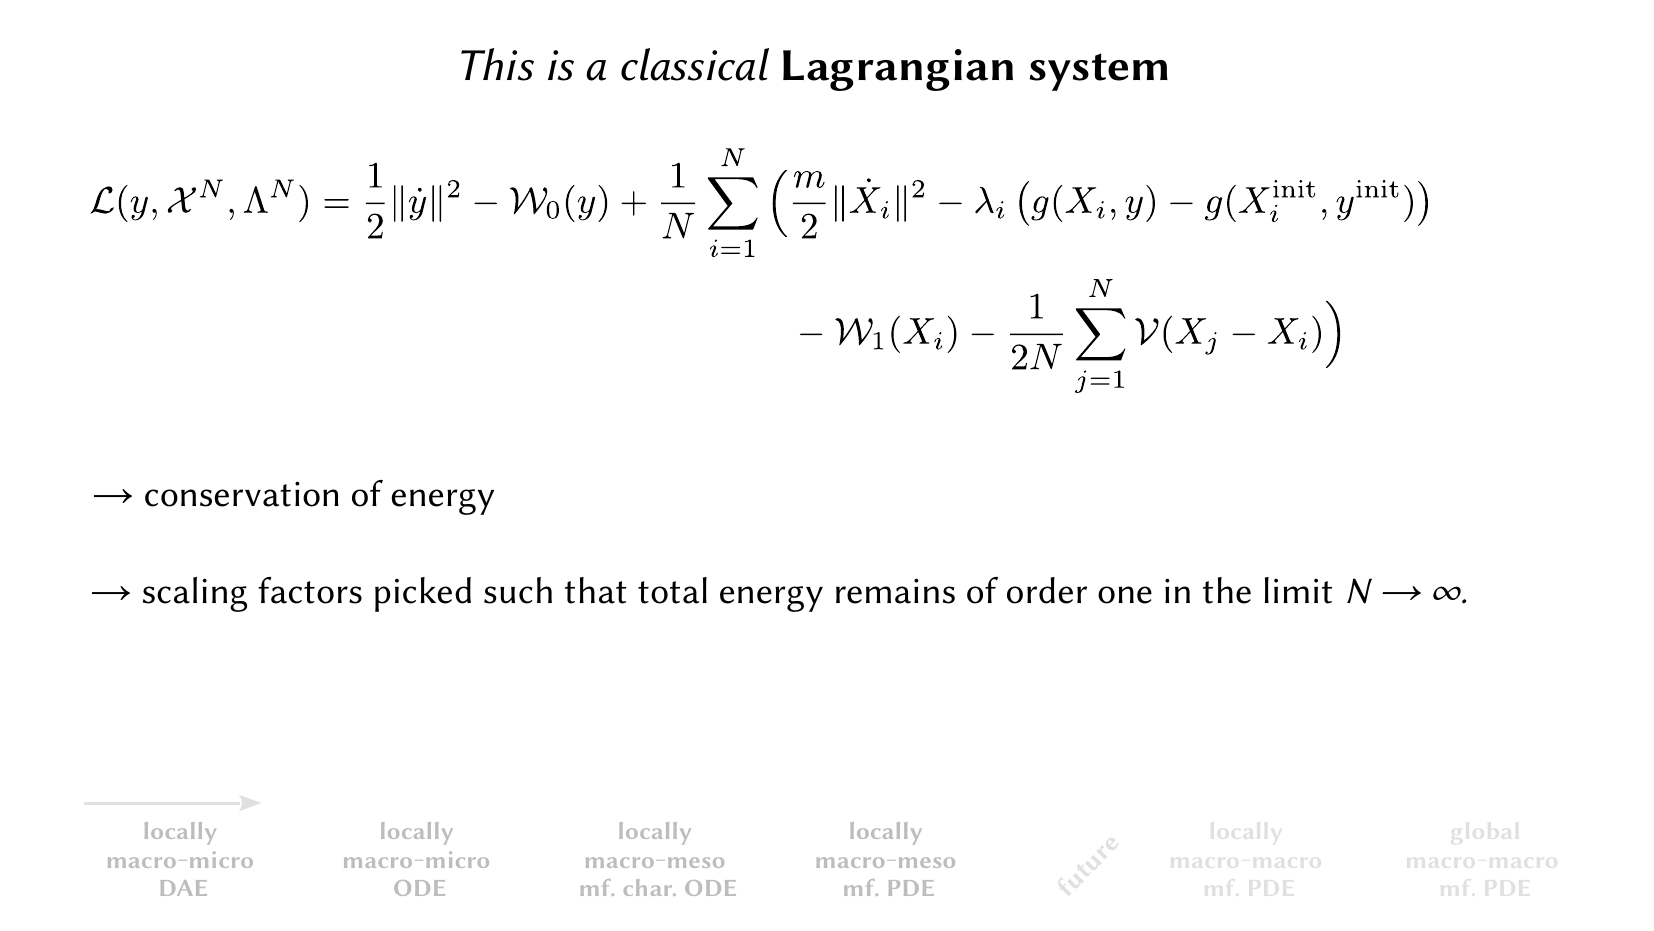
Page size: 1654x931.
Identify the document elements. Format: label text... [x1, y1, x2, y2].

text_box [873, 332, 884, 350]
text_box This is a classical Lagrangian system [441, 31, 1188, 99]
text_box [772, 169, 787, 237]
text_box [835, 318, 873, 346]
text_box [934, 337, 943, 350]
text_box [1356, 185, 1363, 198]
text_box [1012, 344, 1028, 370]
text_box [849, 187, 881, 213]
text_box [947, 315, 957, 353]
text_box [1389, 181, 1399, 198]
text_box [662, 212, 695, 239]
text_box [1096, 206, 1105, 219]
text_box [903, 318, 934, 344]
text_box [996, 206, 1005, 219]
text_box locally macro‒micro DAE [91, 809, 279, 916]
text_box [1135, 318, 1159, 346]
text_box [229, 208, 234, 220]
text_box [270, 179, 294, 198]
text_box [709, 245, 718, 258]
text_box [975, 186, 994, 214]
text_box [199, 179, 223, 198]
text_box [801, 213, 817, 239]
text_box [367, 213, 383, 239]
text_box → conservation of energy [77, 465, 923, 524]
text_box [745, 239, 755, 257]
text_box [546, 200, 559, 219]
text_box [1238, 187, 1270, 213]
text_box [369, 162, 382, 188]
text_box [509, 187, 548, 215]
text_box [1089, 279, 1113, 297]
text_box future [1034, 811, 1142, 919]
text_box global macro‒macro mf. PDE [1390, 809, 1581, 916]
text_box [1404, 184, 1413, 223]
text_box [1053, 184, 1063, 223]
text_box [167, 187, 197, 213]
text_box [565, 184, 575, 223]
text_box → scaling factors picked such that total energy remains of order one in the limit N → ∞. [74, 562, 1483, 621]
text_box [1273, 185, 1280, 198]
text_box [1281, 185, 1296, 198]
text_box [793, 171, 825, 188]
text_box [1111, 208, 1116, 220]
text_box [707, 177, 758, 230]
text_box [1204, 196, 1223, 221]
text_box [672, 162, 685, 188]
text_box locally macro‒meso mf. char. ODE [563, 809, 753, 916]
text_box [1065, 187, 1097, 213]
text_box [1306, 181, 1316, 198]
text_box [1019, 181, 1030, 226]
text_box [1270, 210, 1279, 223]
text_box [90, 186, 114, 214]
text_box [1175, 318, 1207, 344]
text_box [912, 180, 925, 198]
text_box [577, 196, 596, 221]
text_box [1163, 315, 1173, 353]
text_box [244, 186, 268, 213]
text_box [598, 184, 608, 223]
text_box [130, 196, 148, 221]
text_box locally macro‒micro ODE [327, 809, 515, 916]
text_box [891, 315, 901, 353]
text_box [1381, 185, 1388, 198]
text_box [1030, 343, 1062, 370]
text_box locally macro‒meso mf. PDE [799, 809, 988, 916]
text_box [1030, 293, 1043, 319]
text_box [118, 184, 128, 223]
text_box [1125, 196, 1143, 221]
text_box [1312, 315, 1321, 353]
text_box [1031, 196, 1049, 221]
text_box [1322, 208, 1327, 220]
text_box [1298, 337, 1307, 350]
text_box [1074, 376, 1086, 394]
text_box [1146, 184, 1155, 223]
text_box [1227, 184, 1236, 223]
text_box [621, 190, 647, 216]
text_box [1075, 308, 1126, 361]
text_box [447, 180, 460, 198]
text_box [1267, 318, 1299, 344]
text_box [152, 208, 157, 220]
text_box [1325, 300, 1341, 368]
text_box [1114, 370, 1124, 388]
text_box [1205, 337, 1216, 355]
text_box [1418, 181, 1428, 226]
text_box [1364, 185, 1379, 198]
text_box locally macro‒macro mf. PDE [1154, 809, 1345, 916]
text_box [880, 206, 889, 219]
text_box [299, 184, 308, 223]
text_box [1336, 196, 1354, 221]
text_box [721, 148, 745, 167]
text_box [408, 196, 427, 221]
text_box [1298, 185, 1304, 198]
